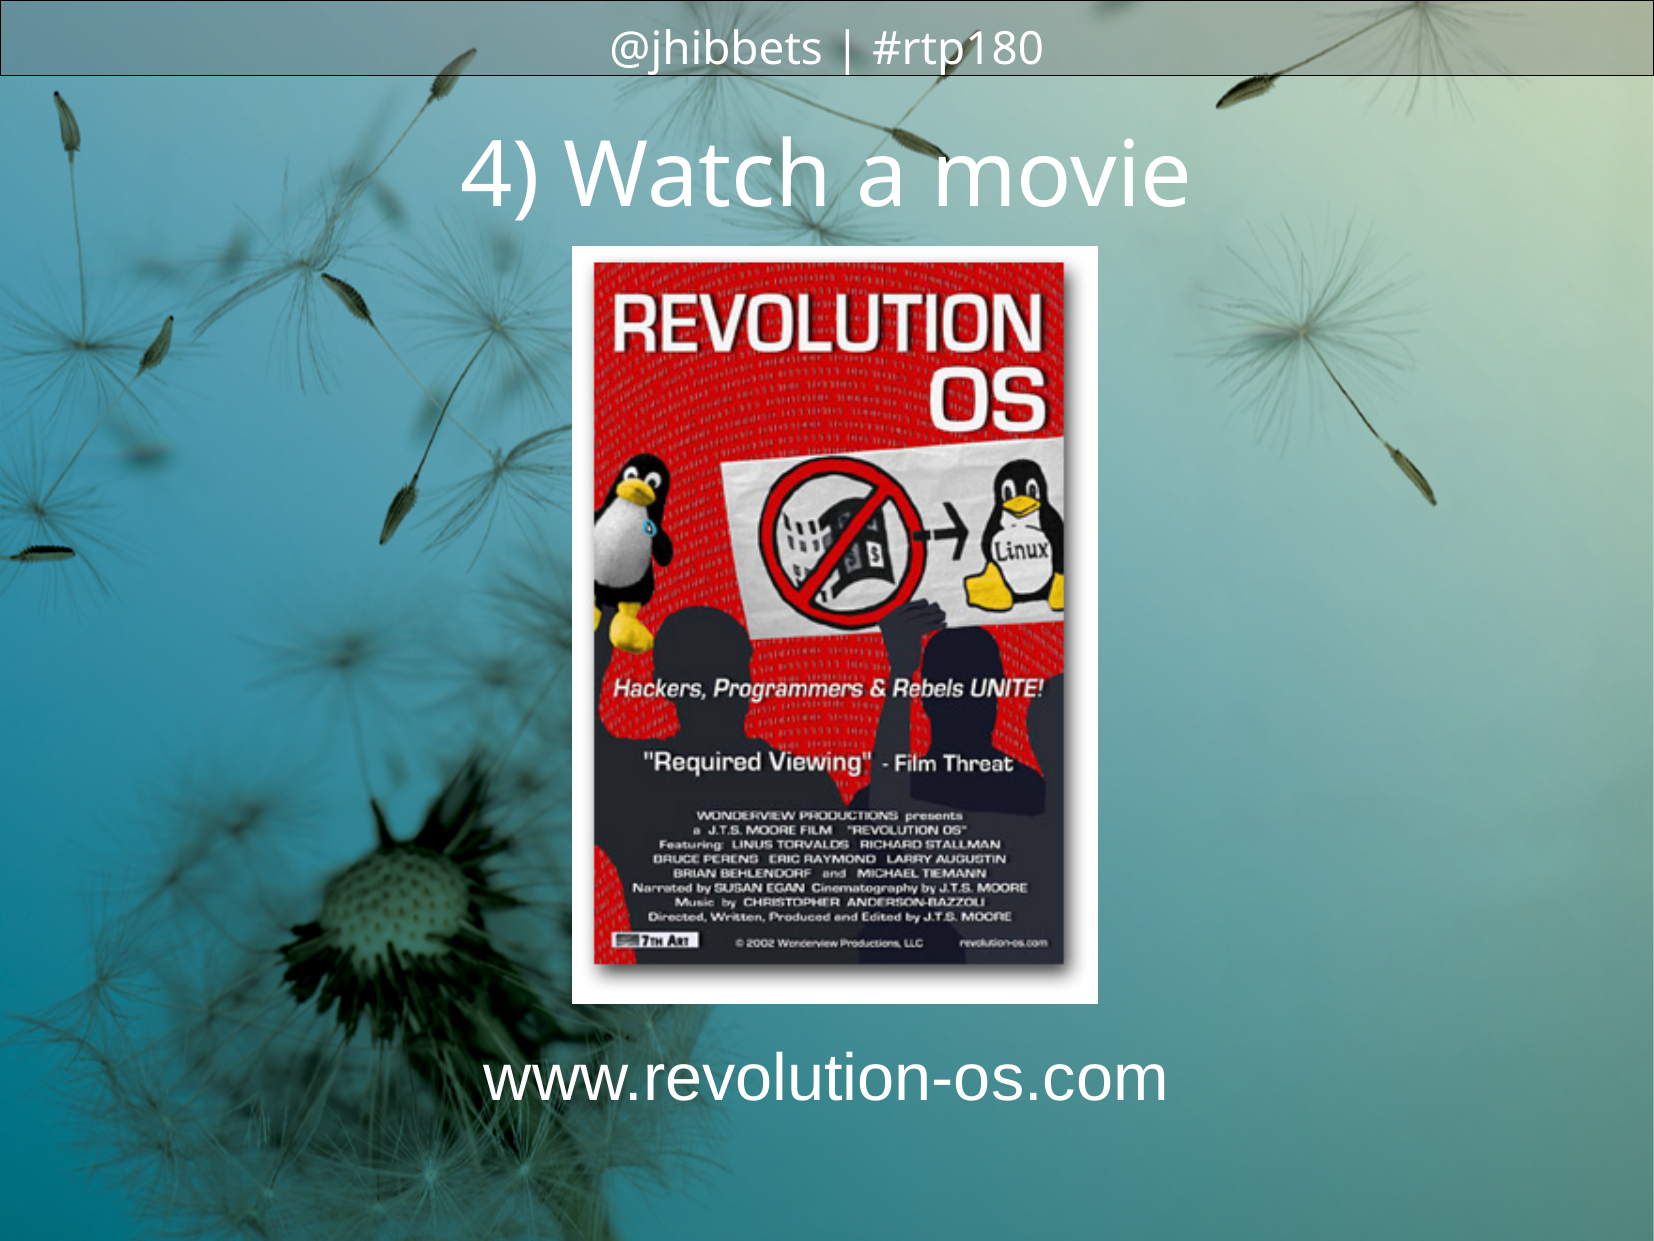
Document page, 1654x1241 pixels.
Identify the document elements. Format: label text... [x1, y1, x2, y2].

picture [0, 76, 1654, 1241]
title 4) Watch a movie [82, 67, 1571, 275]
subtitle www.revolution-os.com [82, 331, 1571, 1151]
